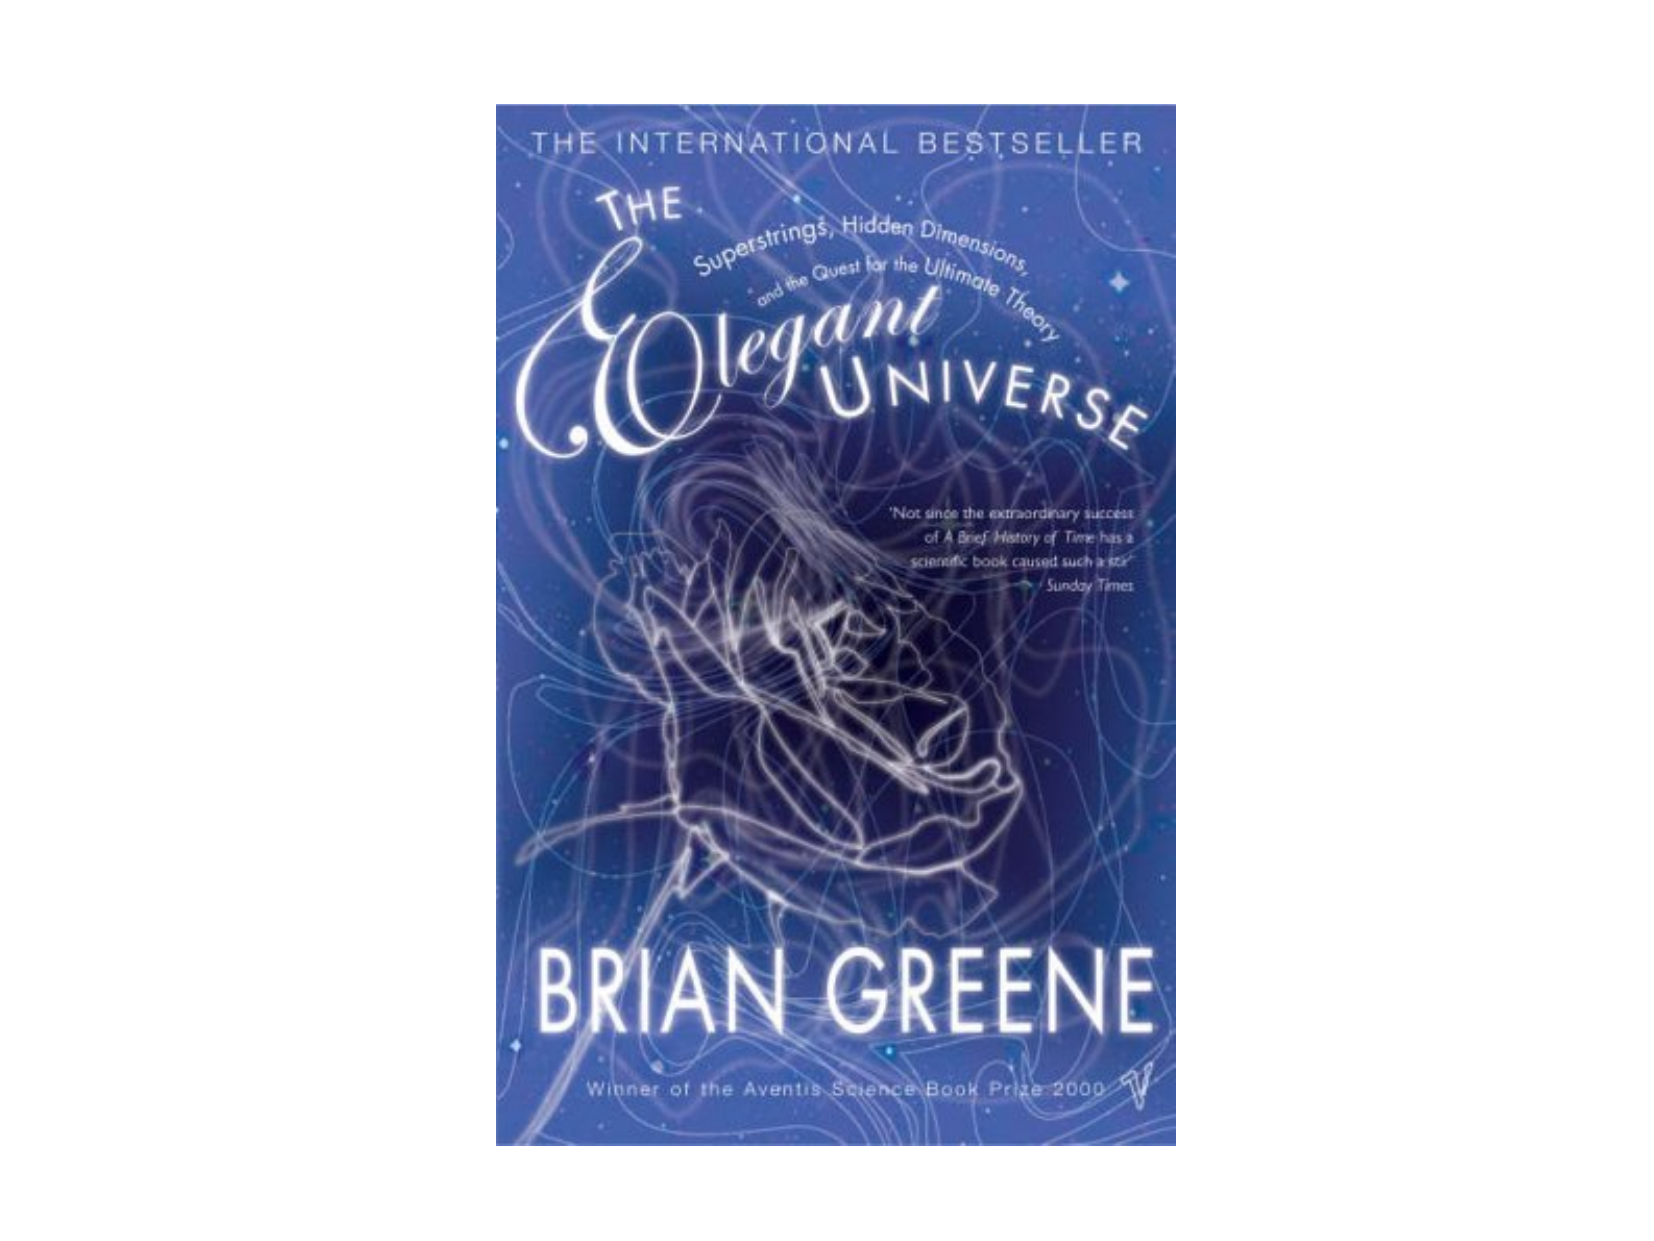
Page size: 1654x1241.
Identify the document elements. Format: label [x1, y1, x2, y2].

picture [496, 104, 1176, 1146]
